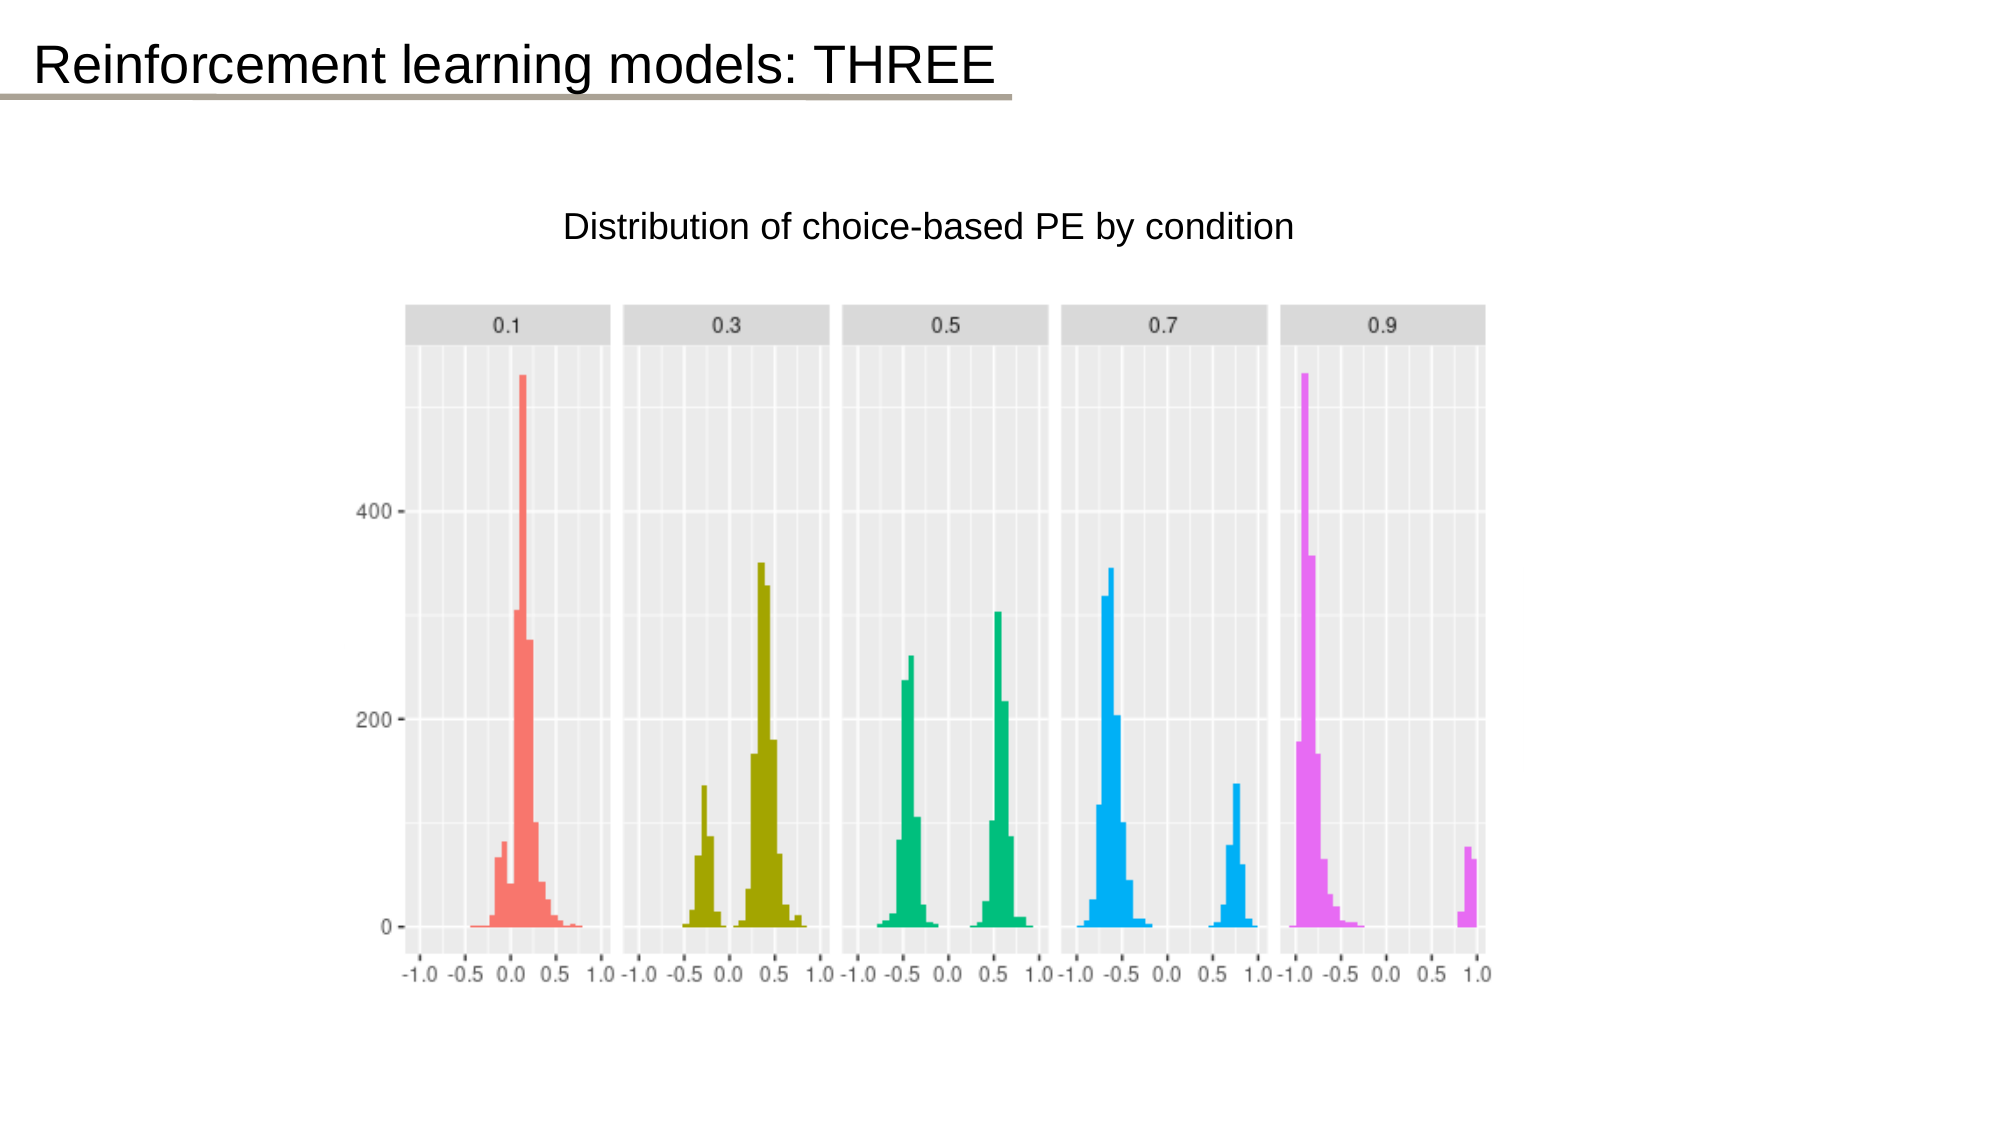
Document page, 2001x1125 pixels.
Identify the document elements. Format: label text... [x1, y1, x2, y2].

text_box Reinforcement learning models: THREE [15, 27, 1921, 97]
picture [344, 300, 1524, 990]
text_box Distribution of choice-based PE by condition [548, 194, 1463, 252]
